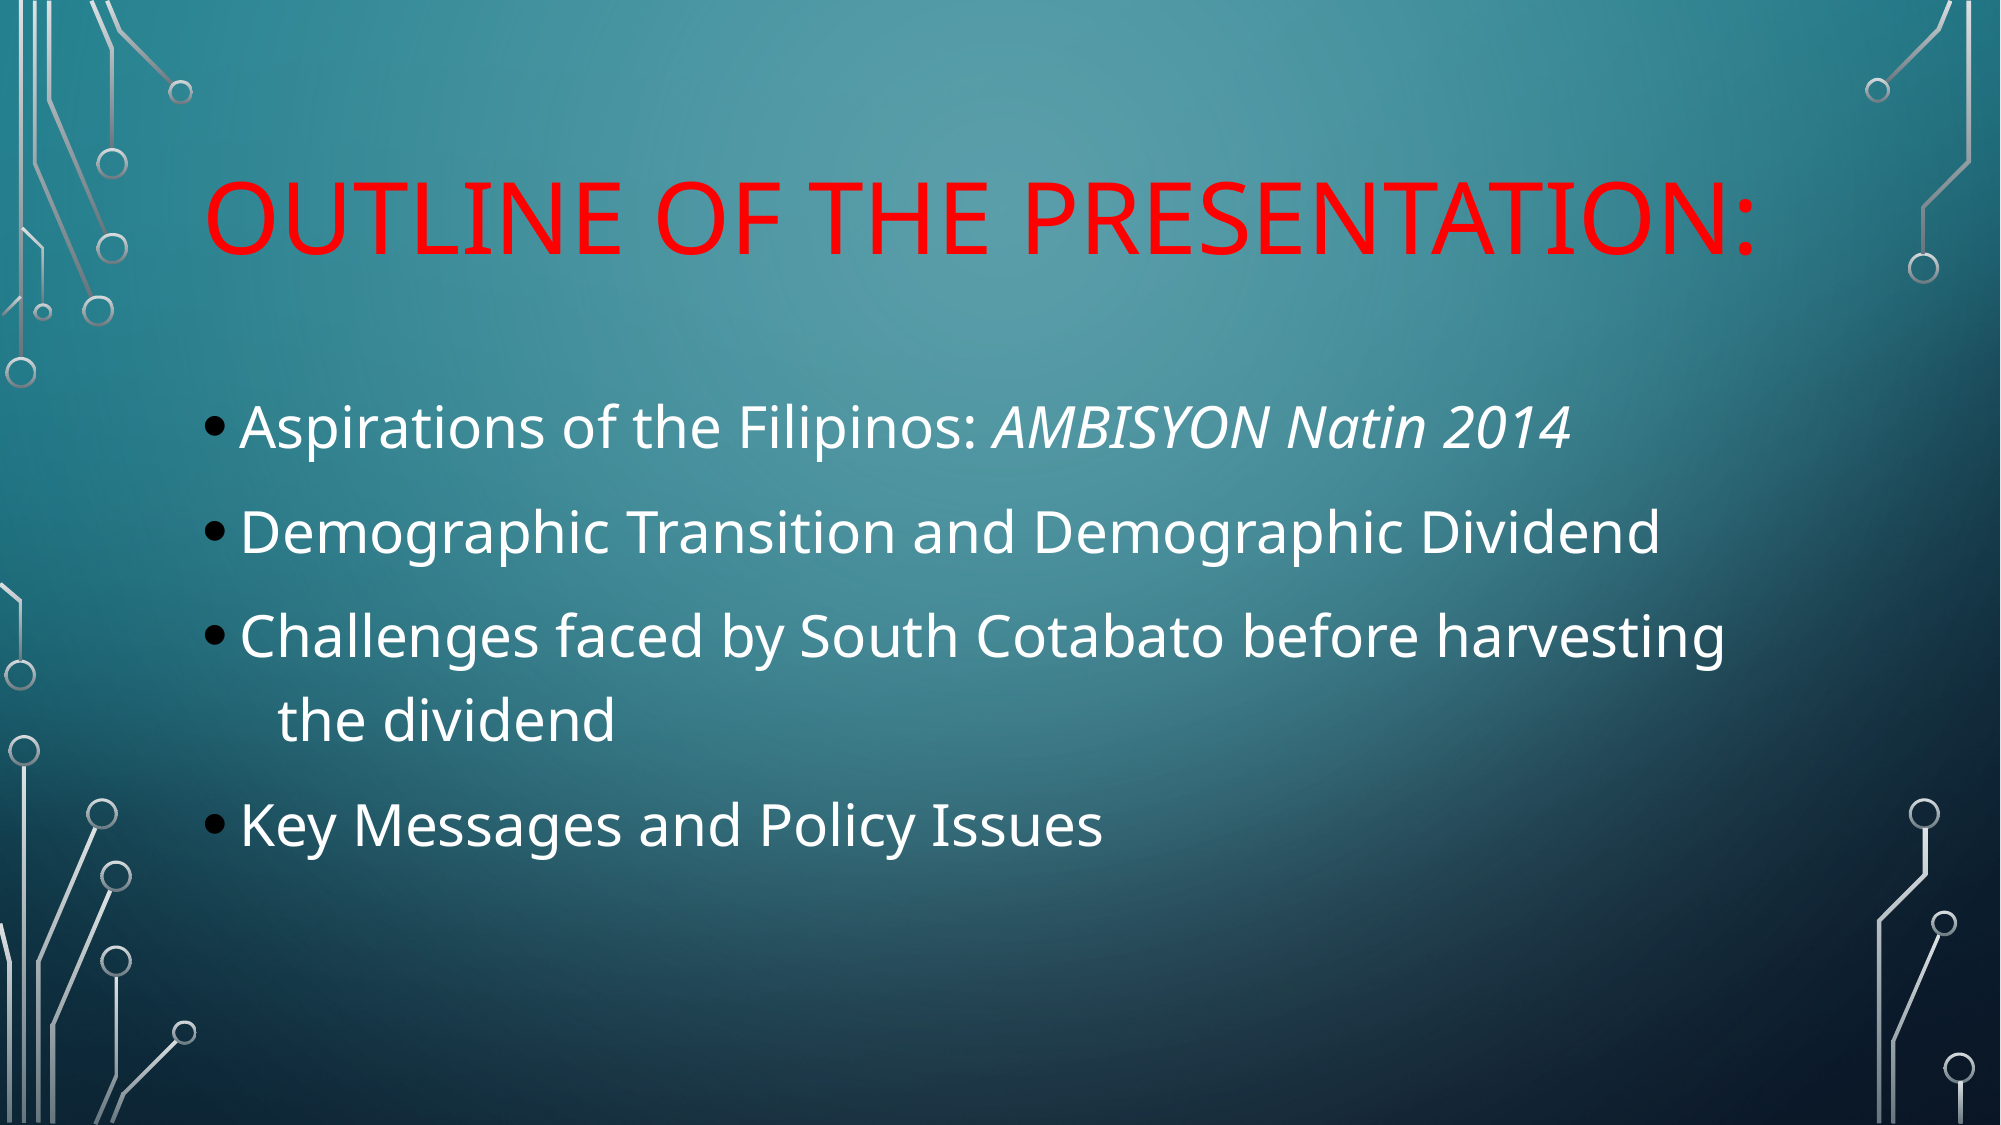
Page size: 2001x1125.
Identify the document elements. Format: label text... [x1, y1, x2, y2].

title OUTLINE OF THE PRESENTATION: [187, 101, 1813, 344]
list Aspirations of the Filipinos: AMBISYON Natin 2014 Demographic Transition and Demographic Dividend Challenges faced by South Cotabato before harvesting the dividend Key Messages and Policy Issues [187, 369, 1813, 951]
